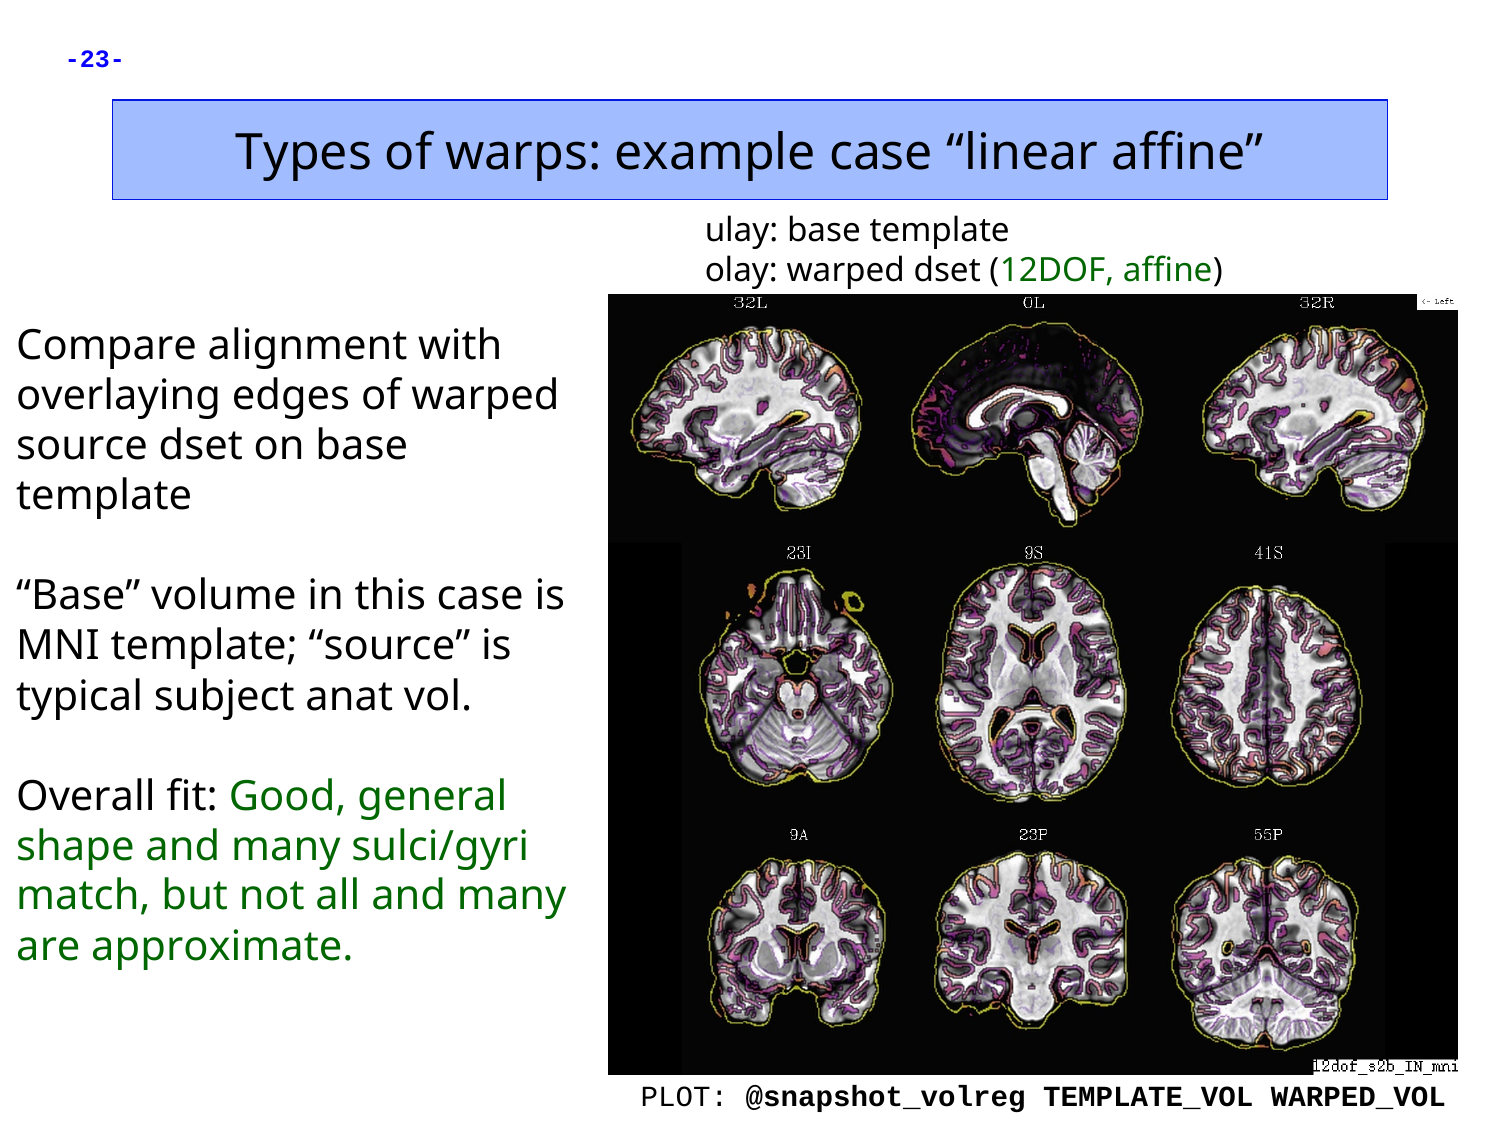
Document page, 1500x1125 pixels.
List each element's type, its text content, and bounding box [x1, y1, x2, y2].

text_box ulay: base template olay: warped dset (12DOF, affine) [688, 199, 1290, 298]
picture [608, 294, 1458, 1075]
text_box Types of warps: example case “linear affine” [112, 99, 1388, 200]
text_box Compare alignment with overlaying edges of warped source dset on base template “Base” volume in this case is MNI template; “source” is typical subject anat vol. Overall fit: Good, general shape and many sulci/gyri match, but not all and many are approximate. [0, 309, 600, 928]
text_box PLOT: @snapshot_volreg TEMPLATE_VOL WARPED_VOL [624, 1068, 1488, 1124]
